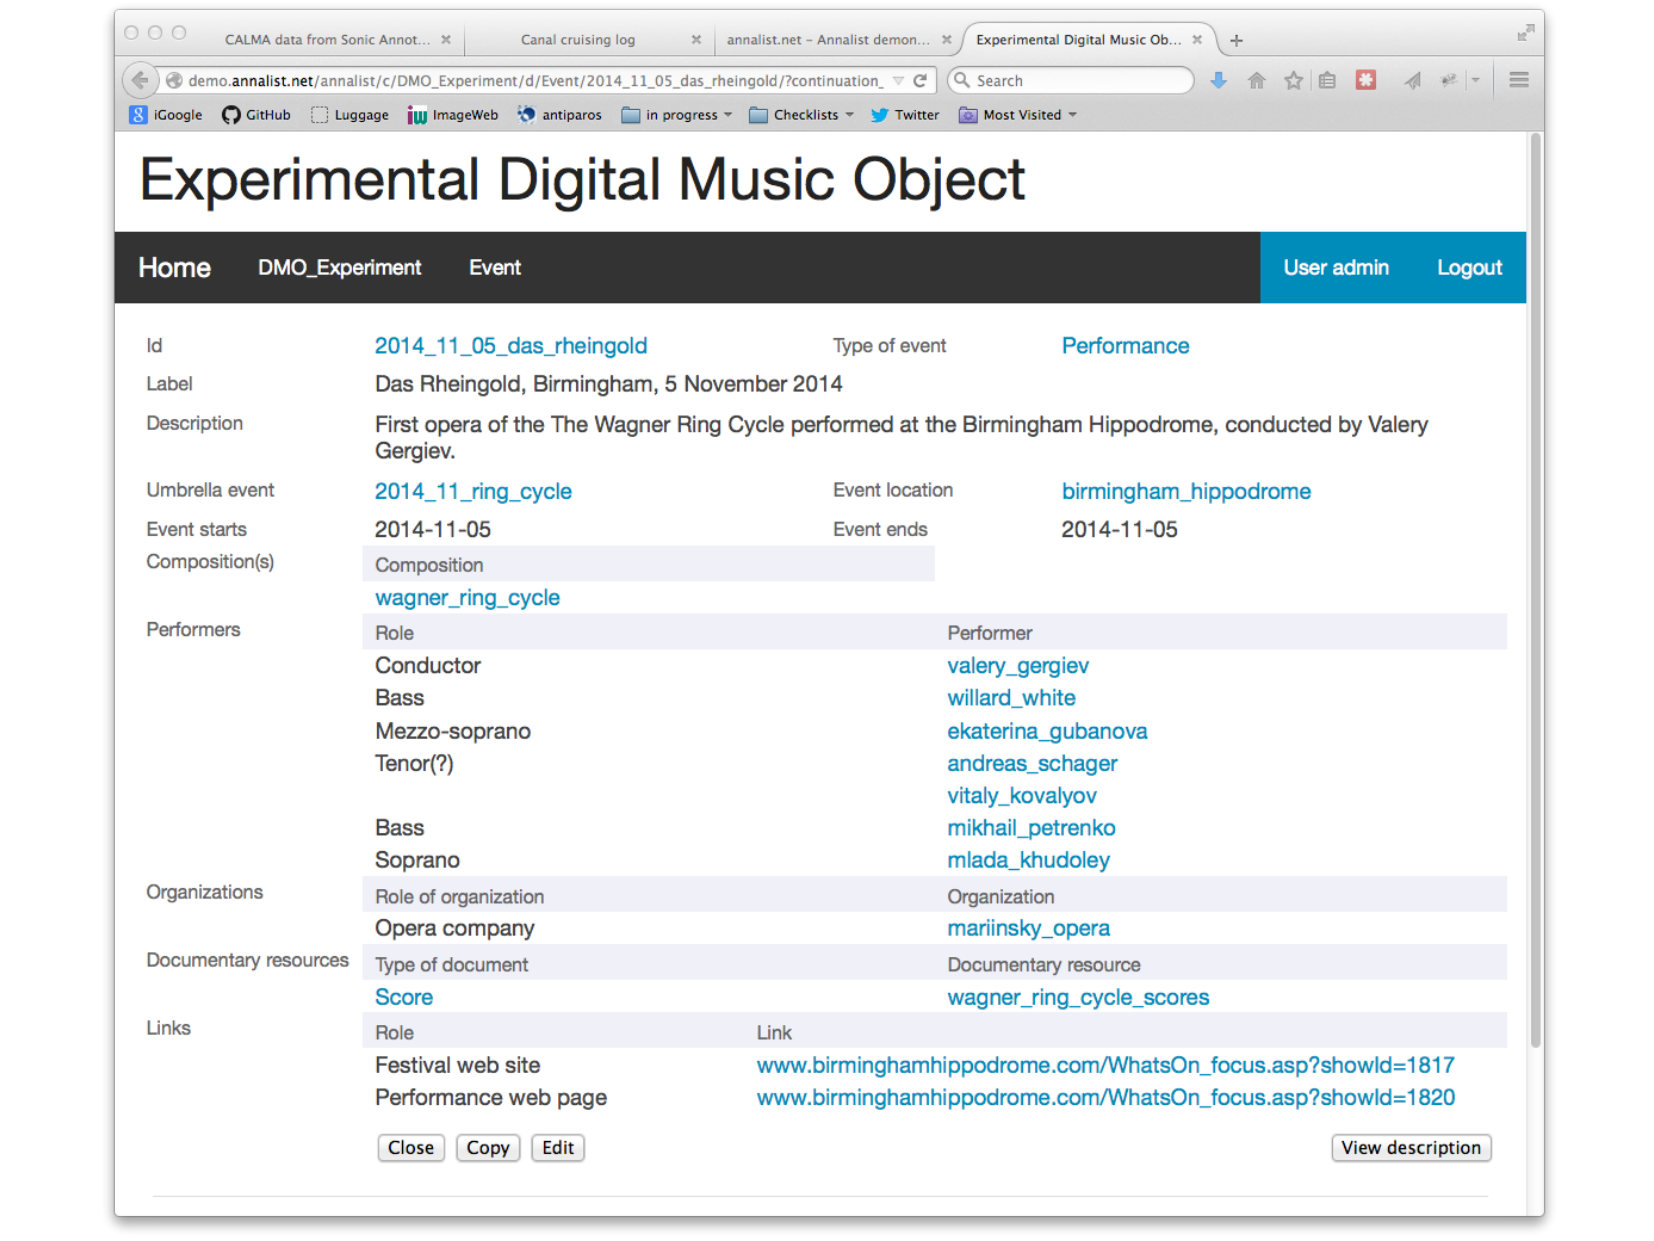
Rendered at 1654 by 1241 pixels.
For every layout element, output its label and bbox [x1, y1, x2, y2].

picture [98, 0, 1561, 1240]
